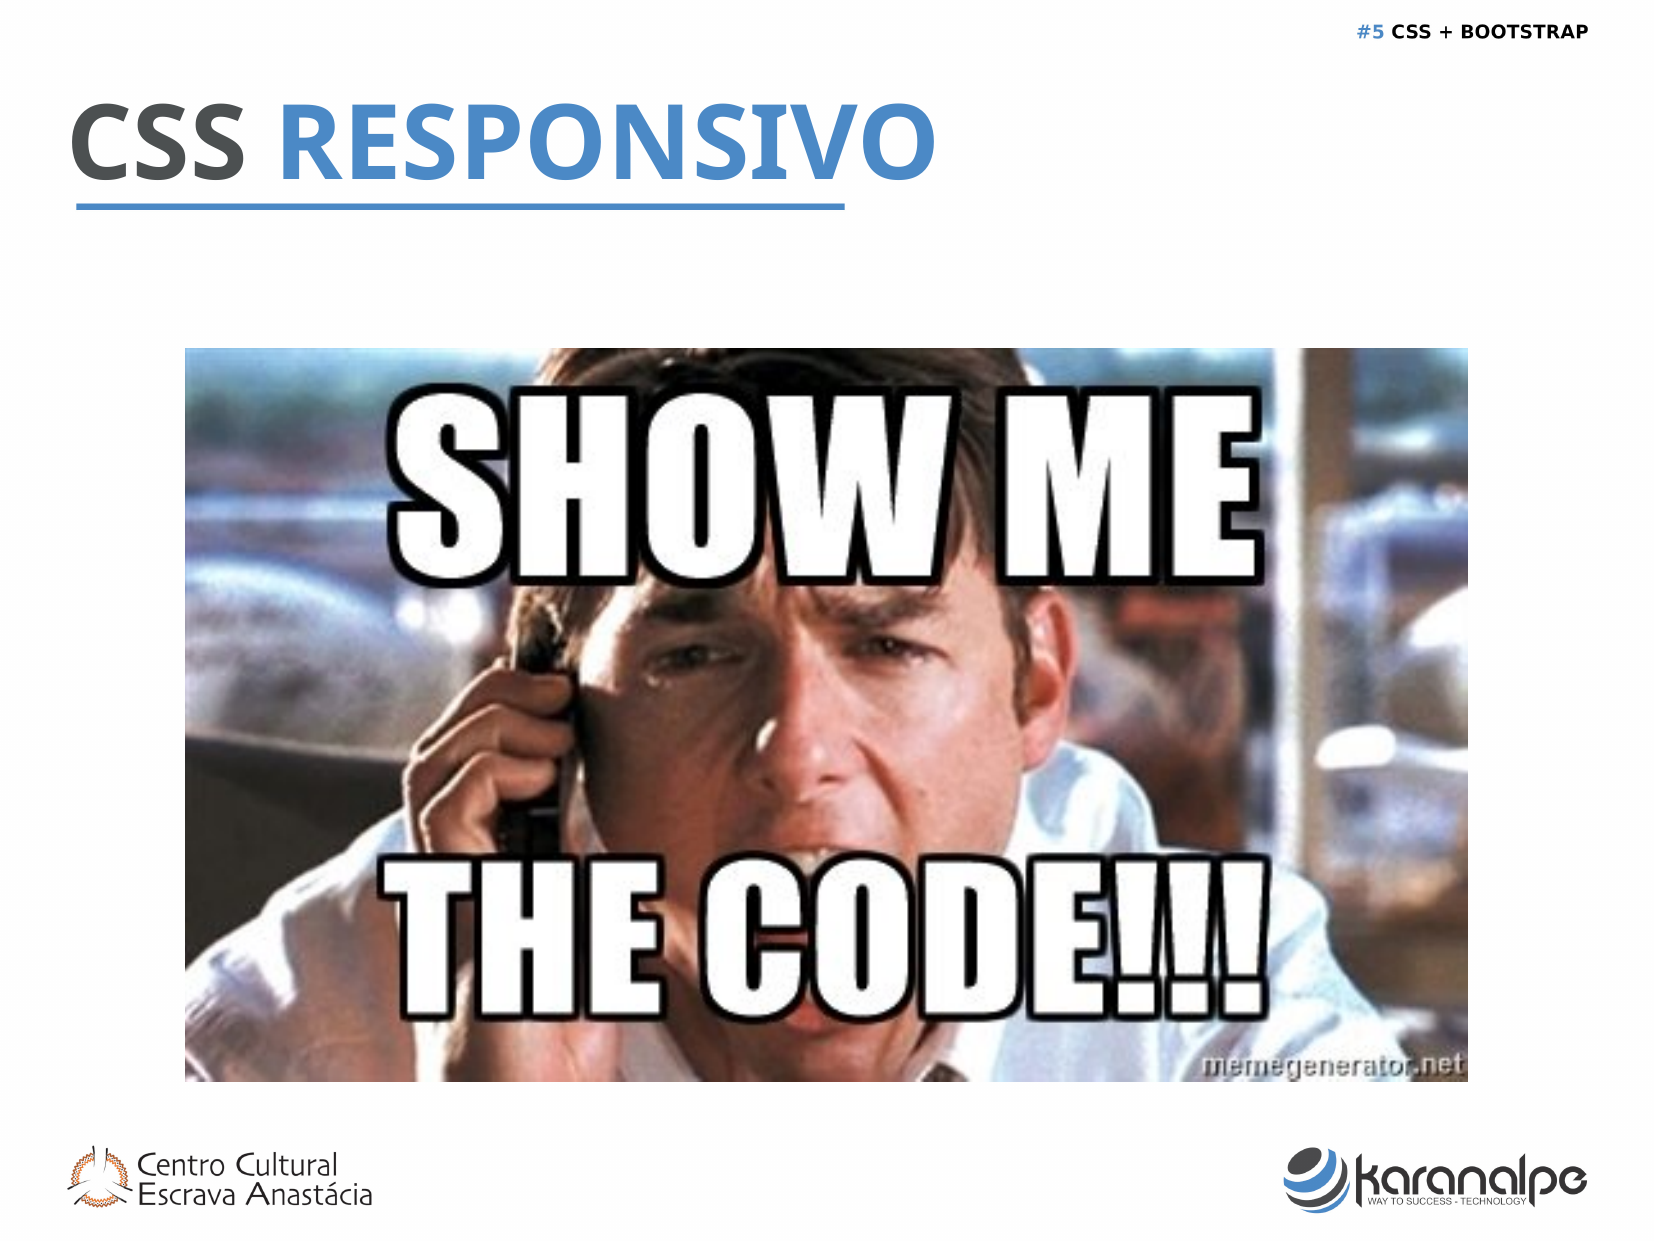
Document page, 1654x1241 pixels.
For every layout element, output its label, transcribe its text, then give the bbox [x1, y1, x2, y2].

title CSS RESPONSIVO [66, 35, 1555, 243]
picture [0, 0, 1654, 1241]
